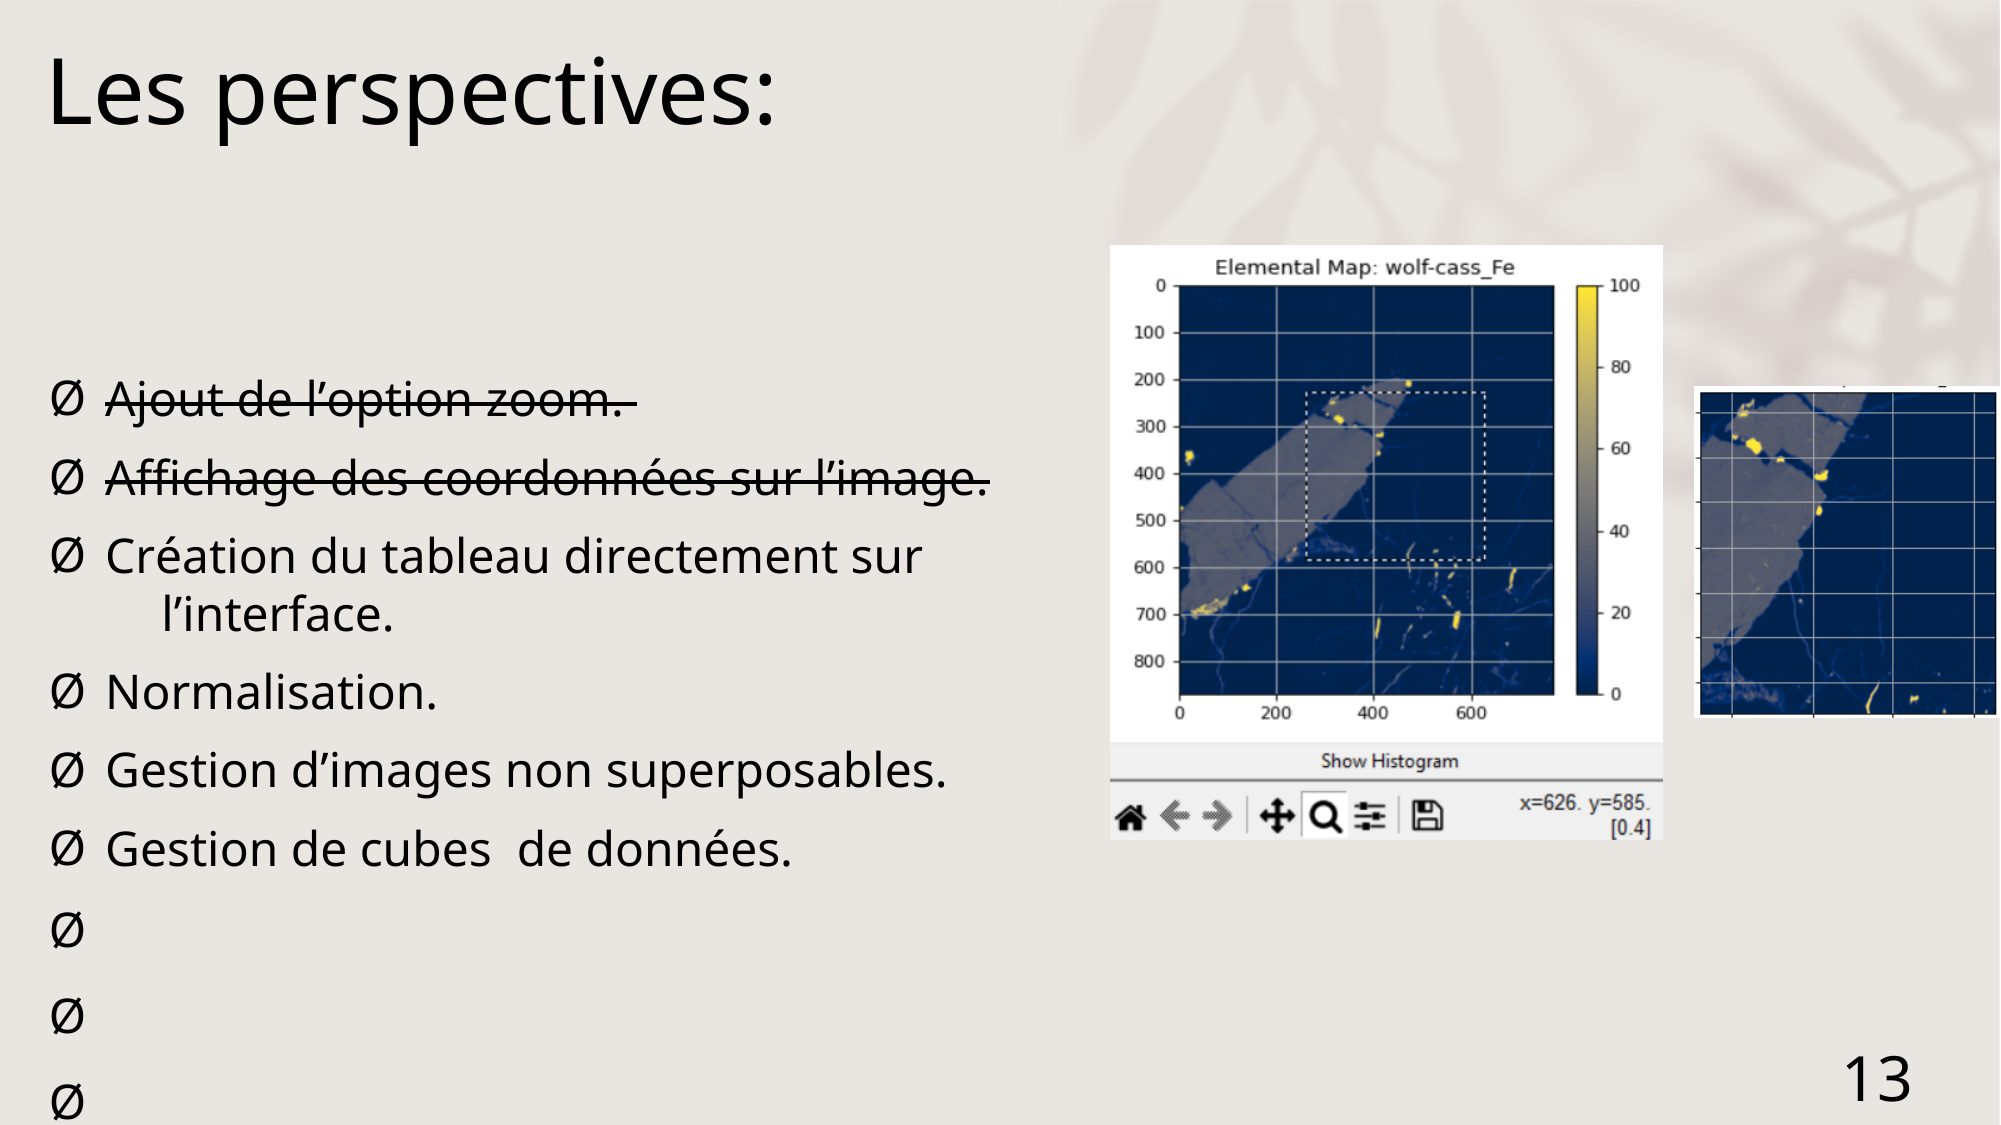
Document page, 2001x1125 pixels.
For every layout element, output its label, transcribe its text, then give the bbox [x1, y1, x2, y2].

text_box [1436, 1031, 1954, 1098]
text_box Les perspectives: [0, 0, 825, 150]
text_box Ajout de l’option zoom. Affichage des coordonnées sur l’image. Création du tableau directement sur l’interface. Normalisation. Gestion d’images non superposables. Gestion de cubes de données. [33, 361, 1062, 892]
picture [1694, 386, 2000, 718]
picture [1110, 245, 1663, 840]
